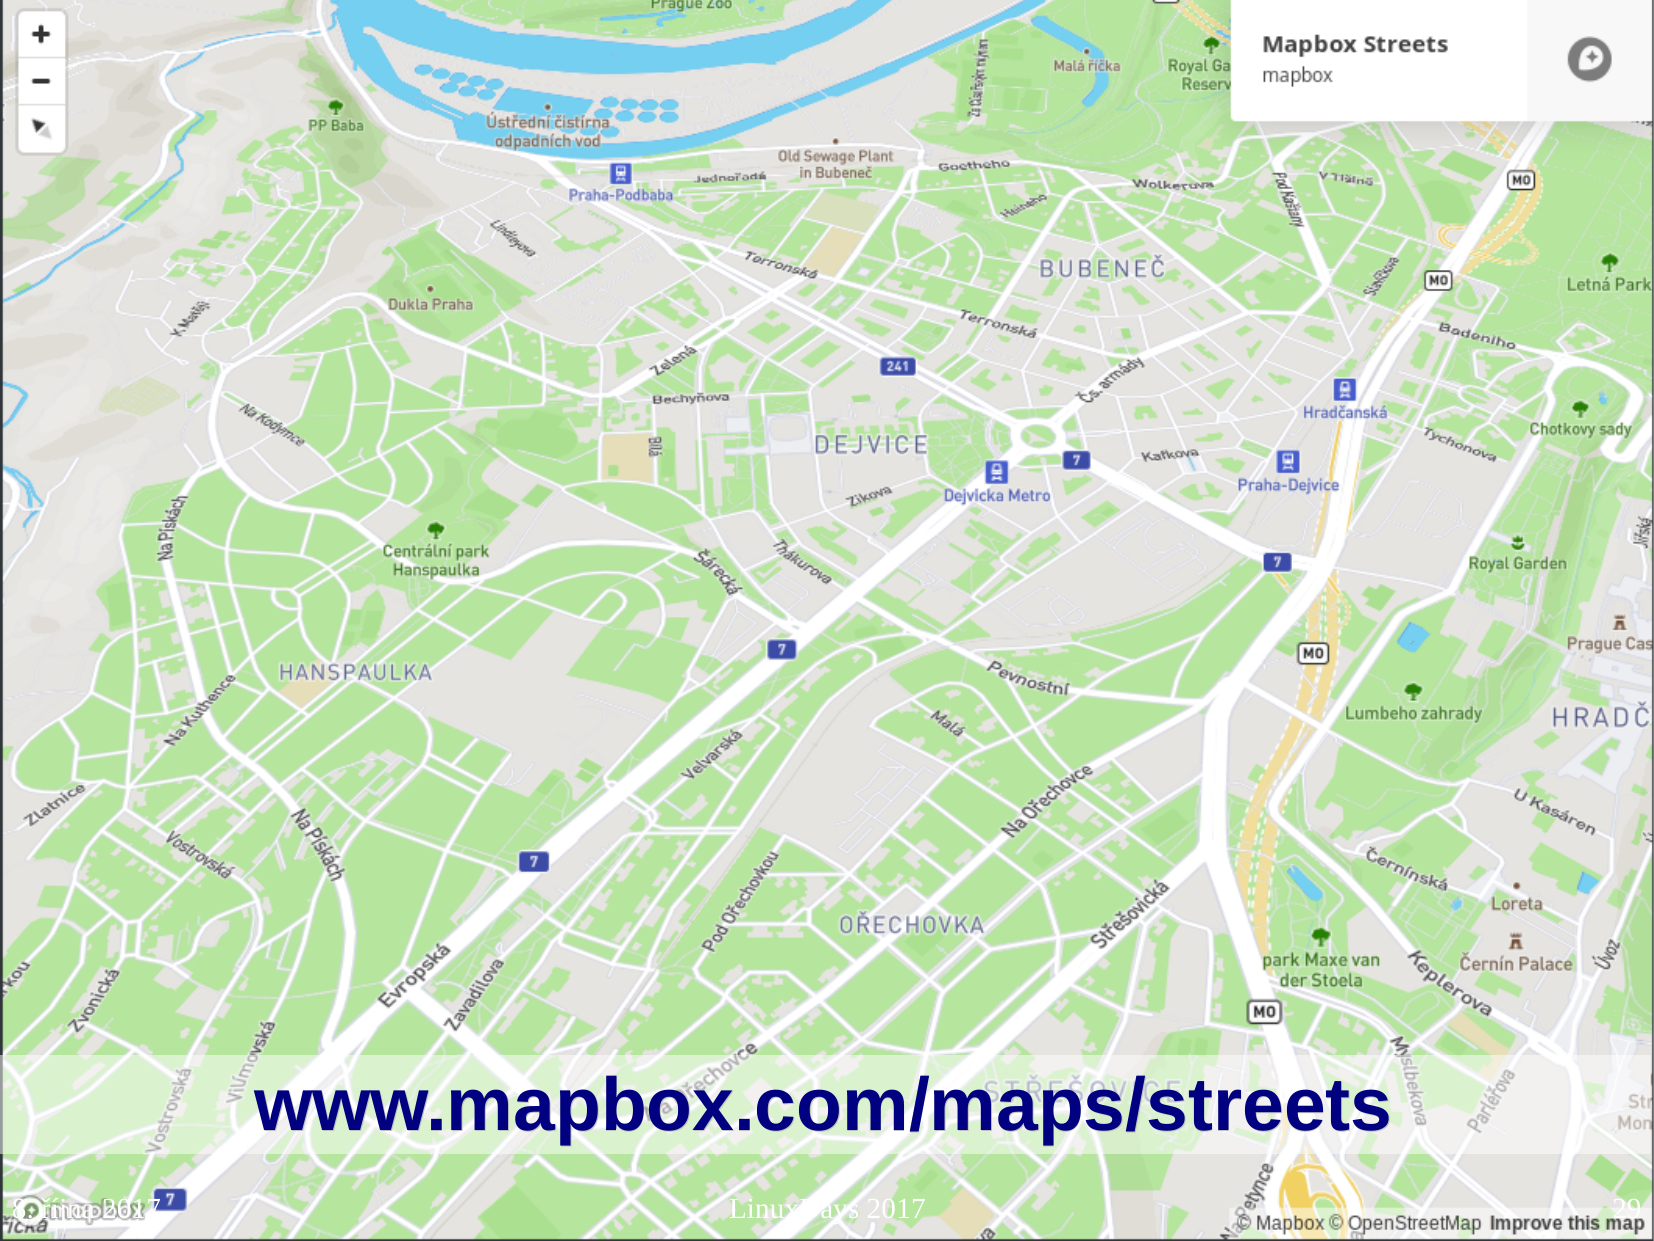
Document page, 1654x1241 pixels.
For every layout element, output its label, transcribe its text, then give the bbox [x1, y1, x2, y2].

text_box www.mapbox.com/maps/streets [0, 1055, 1651, 1154]
picture [0, 0, 1654, 1241]
